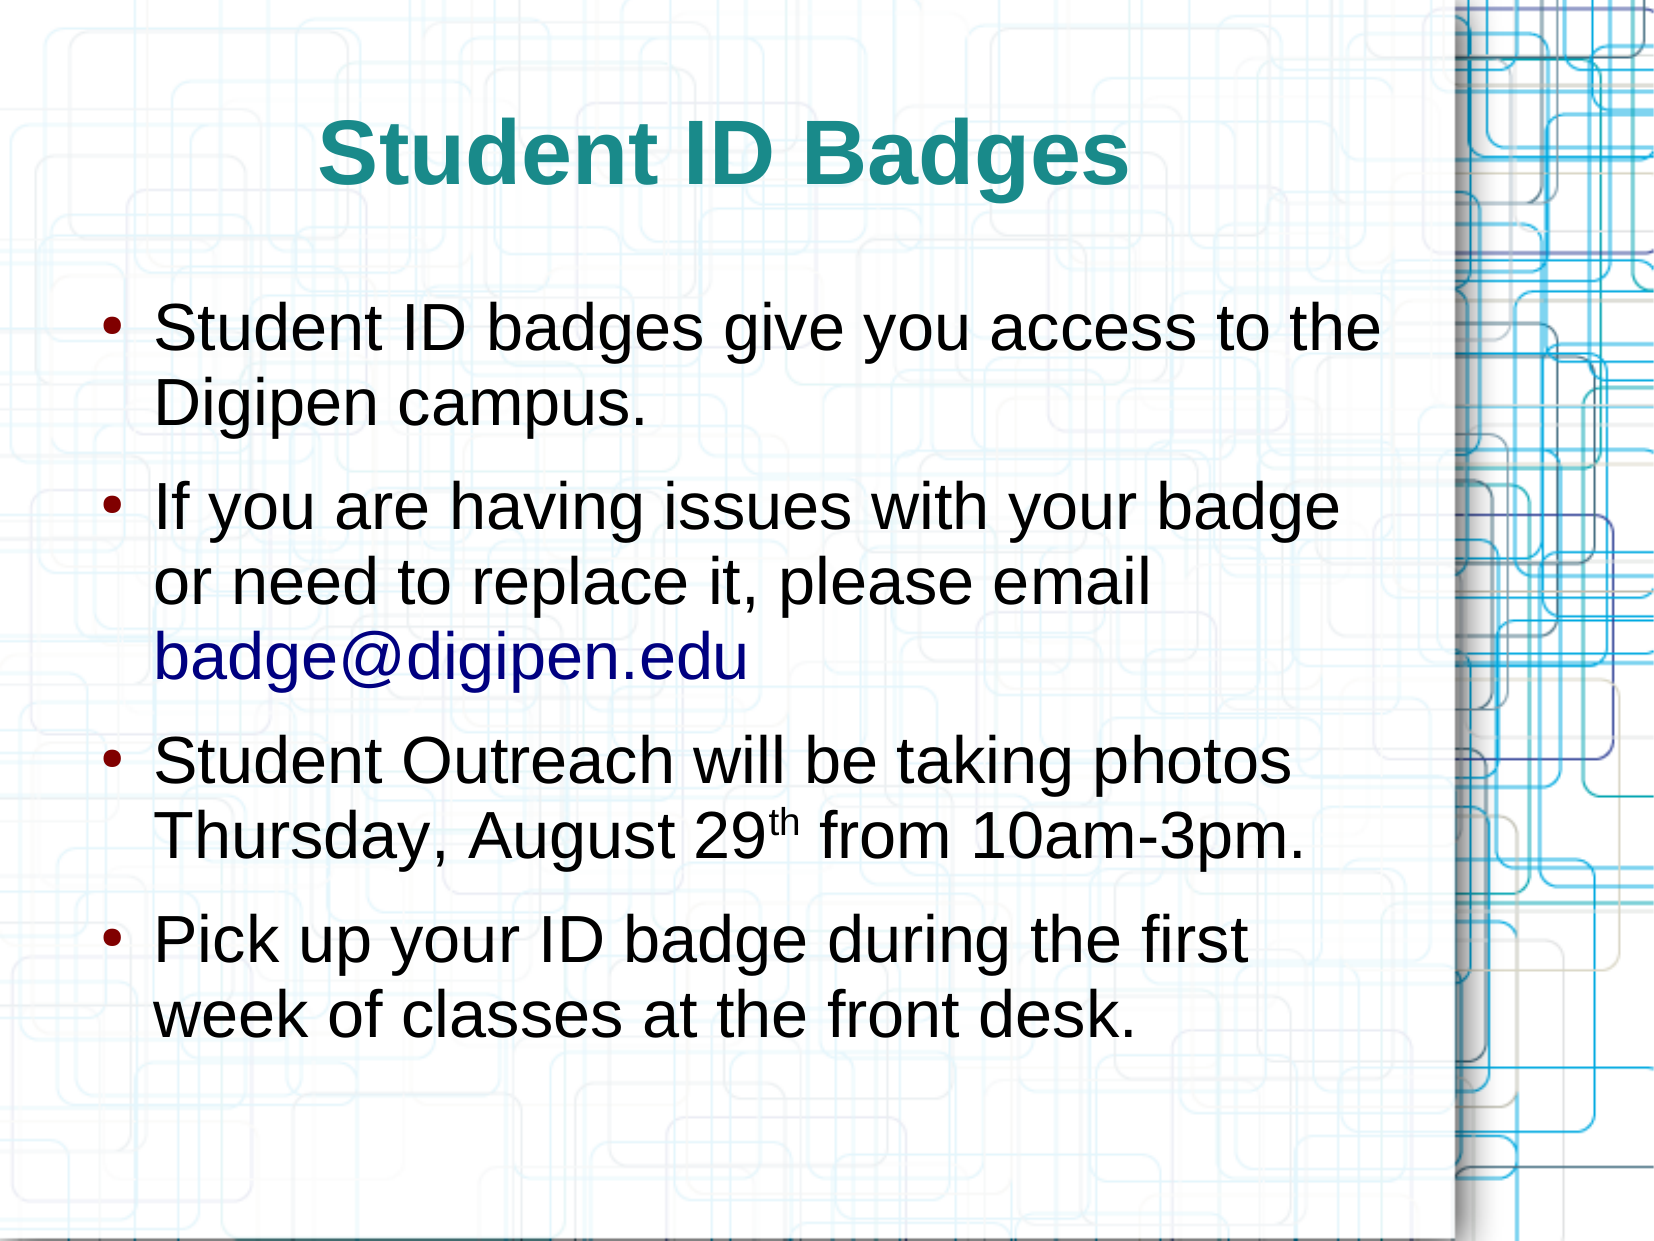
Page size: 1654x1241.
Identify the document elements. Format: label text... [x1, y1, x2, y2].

picture [0, 0, 1654, 1241]
title Student ID Badges [59, 56, 1418, 250]
list Student ID badges give you access to the Digipen campus. If you are having issues with your badge or need to replace it, please email badge@digipen.edu Student Outreach will be taking photos Thursday, August 29th from 10am-3pm. Pick up your ID badge during the first week of classes at the front desk. [82, 290, 1418, 1159]
